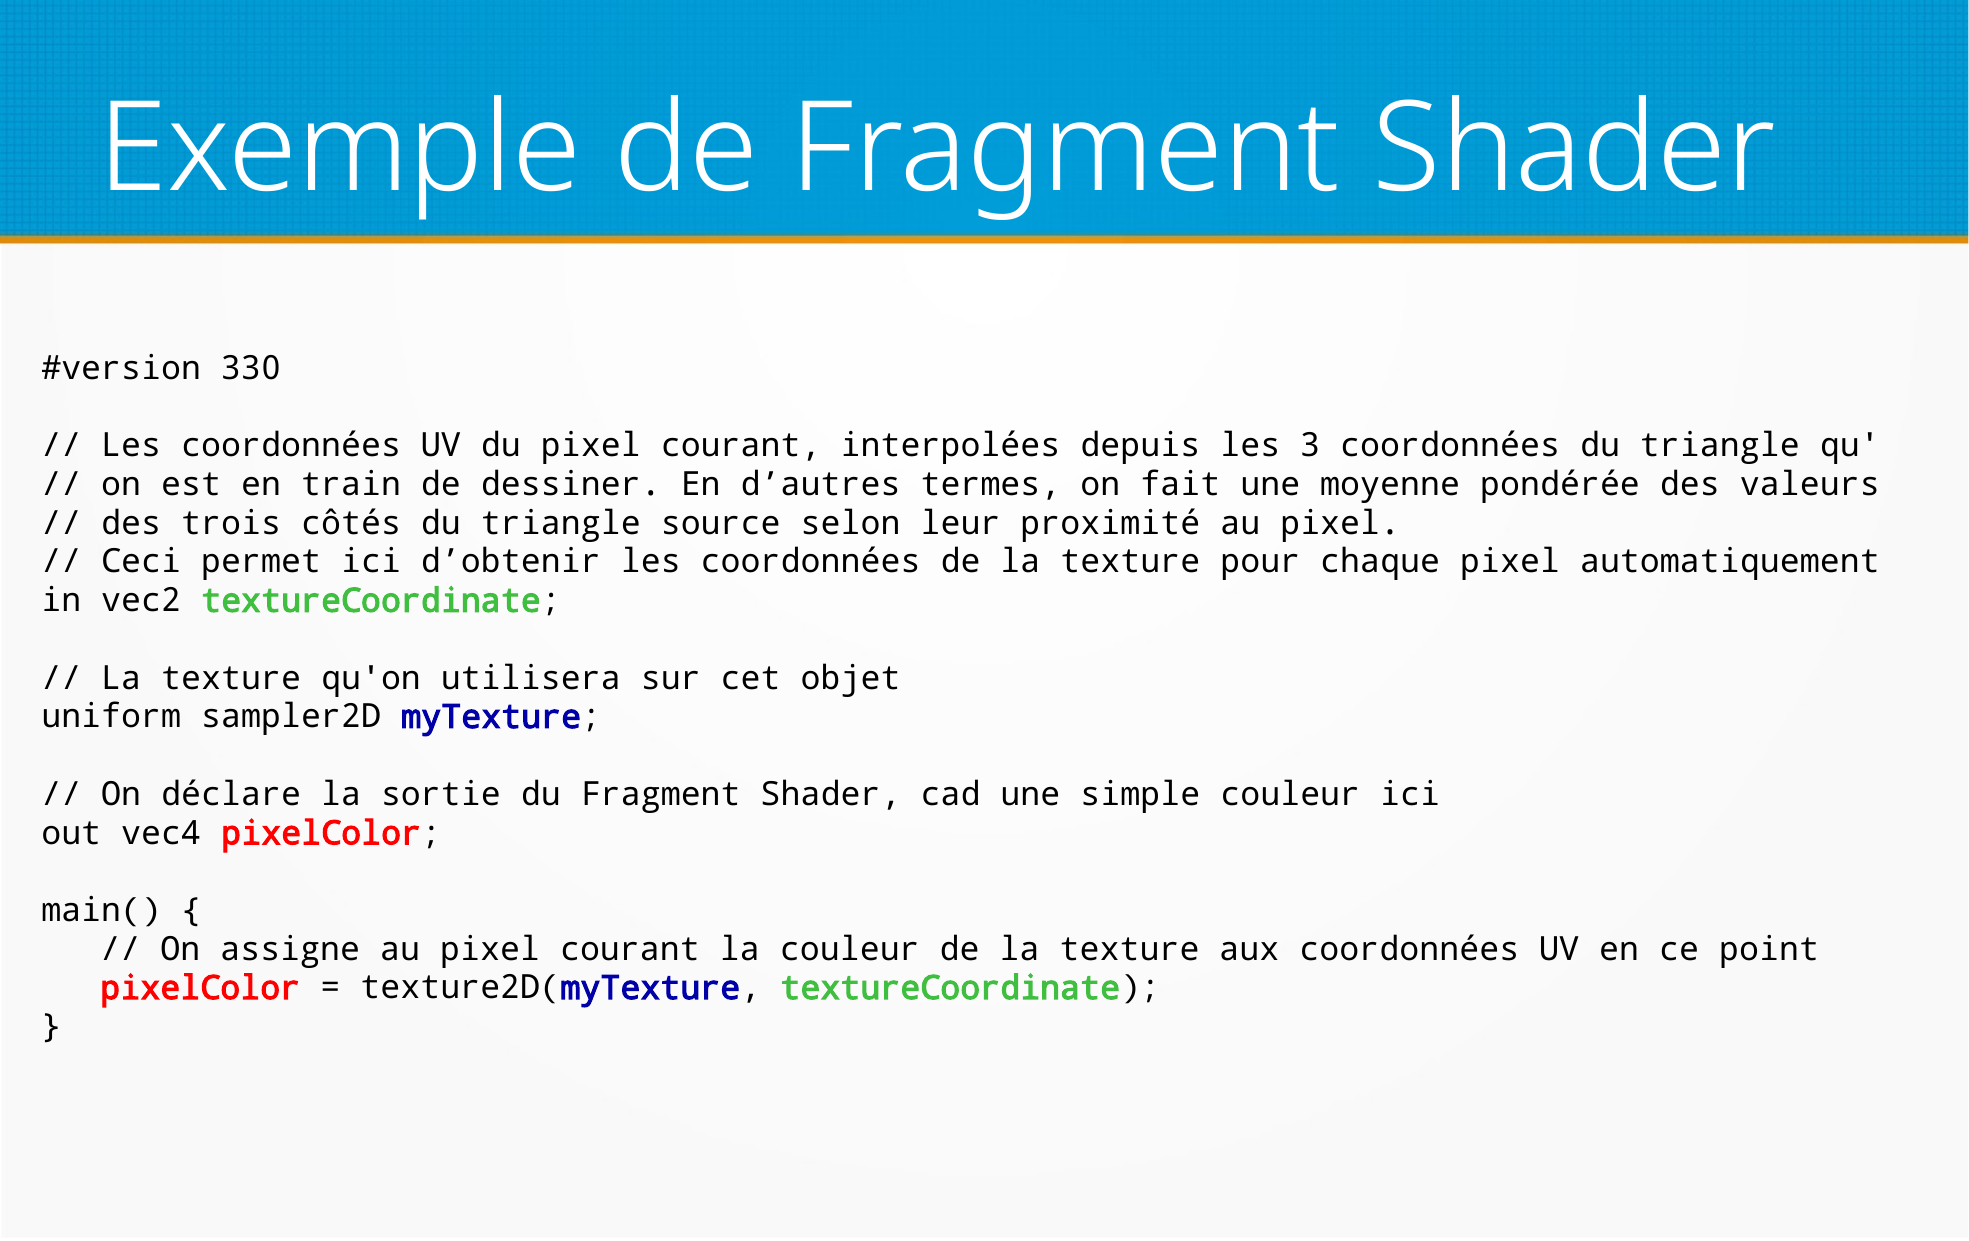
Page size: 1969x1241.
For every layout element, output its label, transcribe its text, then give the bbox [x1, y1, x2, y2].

title Exemple de Fragment Shader [98, 19, 1870, 227]
text_box #version 330 // Les coordonnées UV du pixel courant, interpolées depuis les 3 coordonnées du triangle qu' // on est en train de dessiner. En d’autres termes, on fait une moyenne pondérée des valeurs // des trois côtés du triangle source selon leur proximité au pixel. // Ceci permet ici d’obtenir les coordonnées de la texture pour chaque pixel automatiquement in vec2 textureCoordinate; // La texture qu'on utilisera sur cet objet uniform sampler2D myTexture; // On déclare la sortie du Fragment Shader, cad une simple couleur ici out vec4 pixelColor; main() { // On assigne au pixel courant la couleur de la texture aux coordonnées UV en ce point pixelColor = texture2D(myTexture, textureCoordinate); } [35, 342, 1888, 1052]
picture [0, 233, 1969, 1241]
